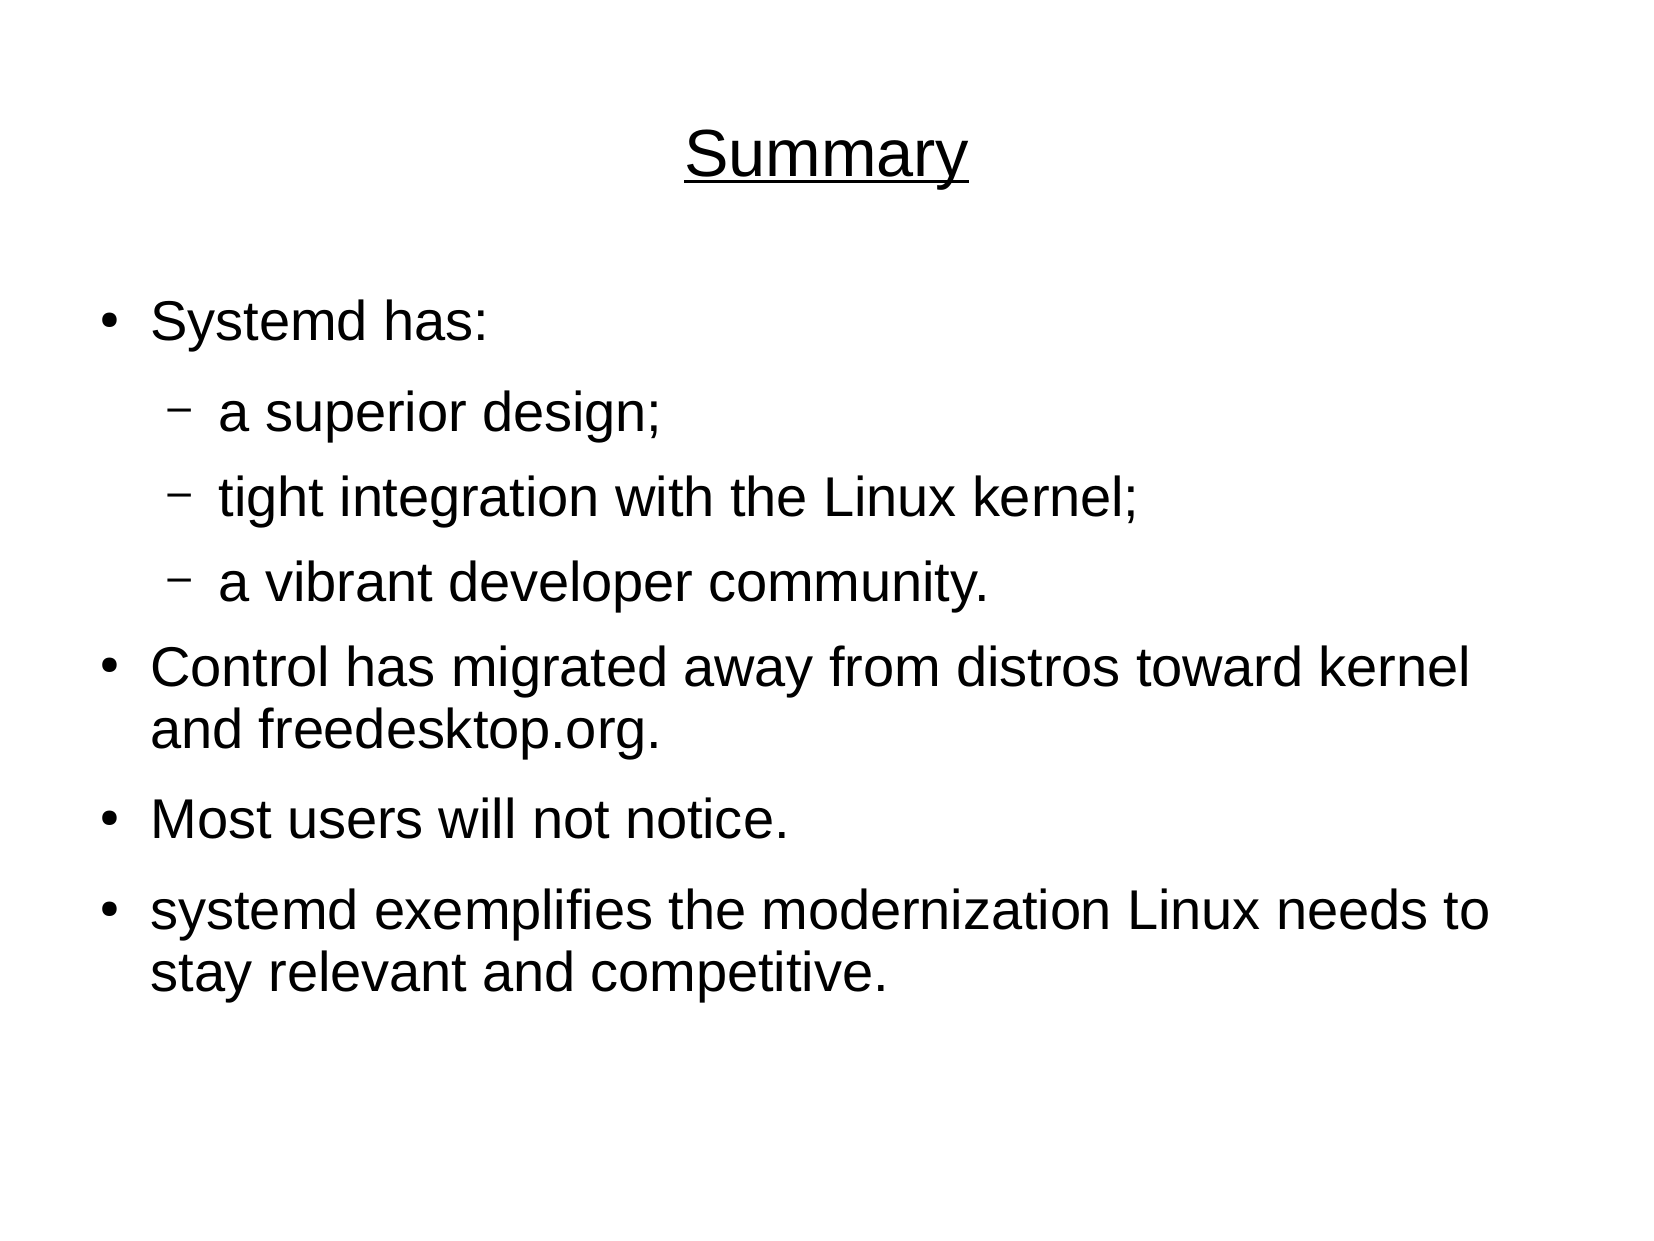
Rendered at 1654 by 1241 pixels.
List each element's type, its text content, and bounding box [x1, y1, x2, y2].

title Summary [82, 49, 1571, 257]
list Systemd has: a superior design; tight integration with the Linux kernel; a vibrant developer community. Control has migrated away from distros toward kernel and freedesktop.org. Most users will not notice. systemd exemplifies the modernization Linux needs to stay relevant and competitive. [82, 290, 1571, 1010]
